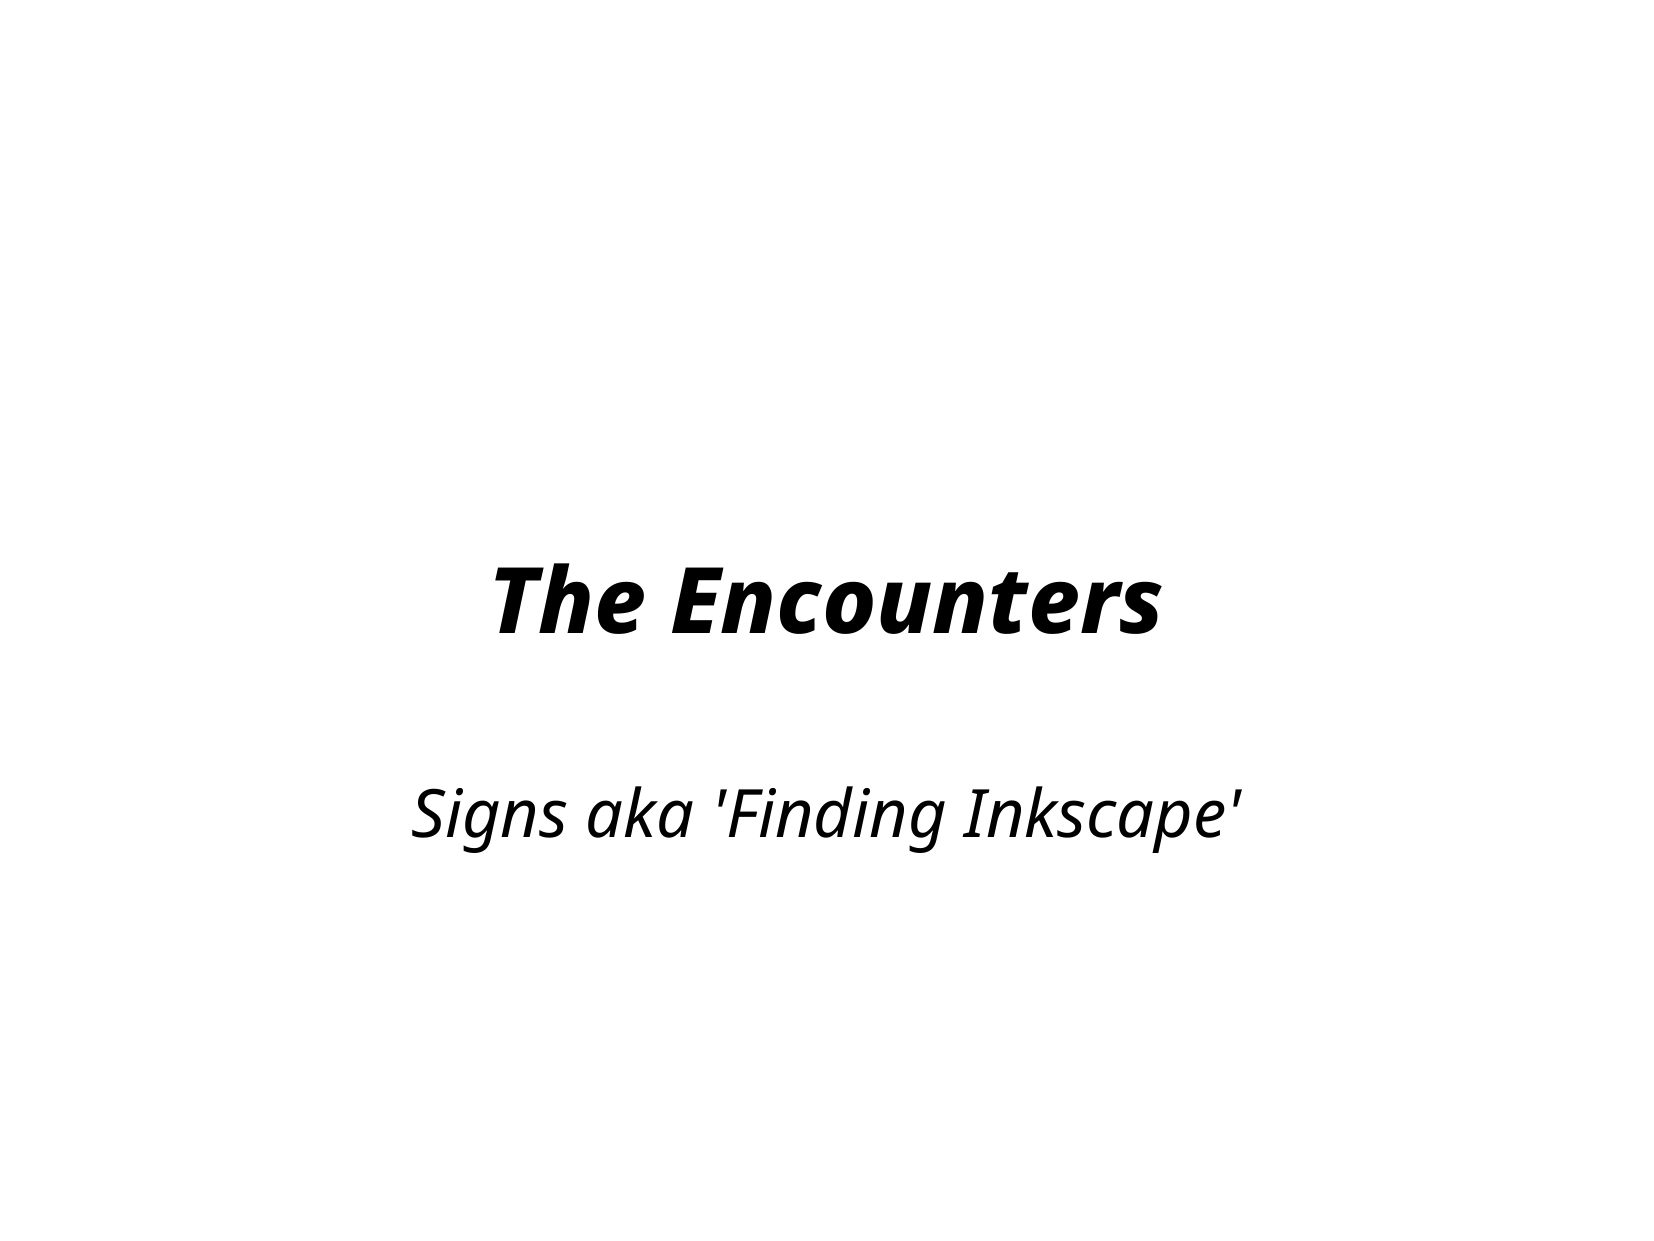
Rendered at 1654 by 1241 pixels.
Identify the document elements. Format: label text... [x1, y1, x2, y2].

title The Encounters [82, 495, 1571, 703]
title Signs aka 'Finding Inkscape' [82, 707, 1571, 916]
